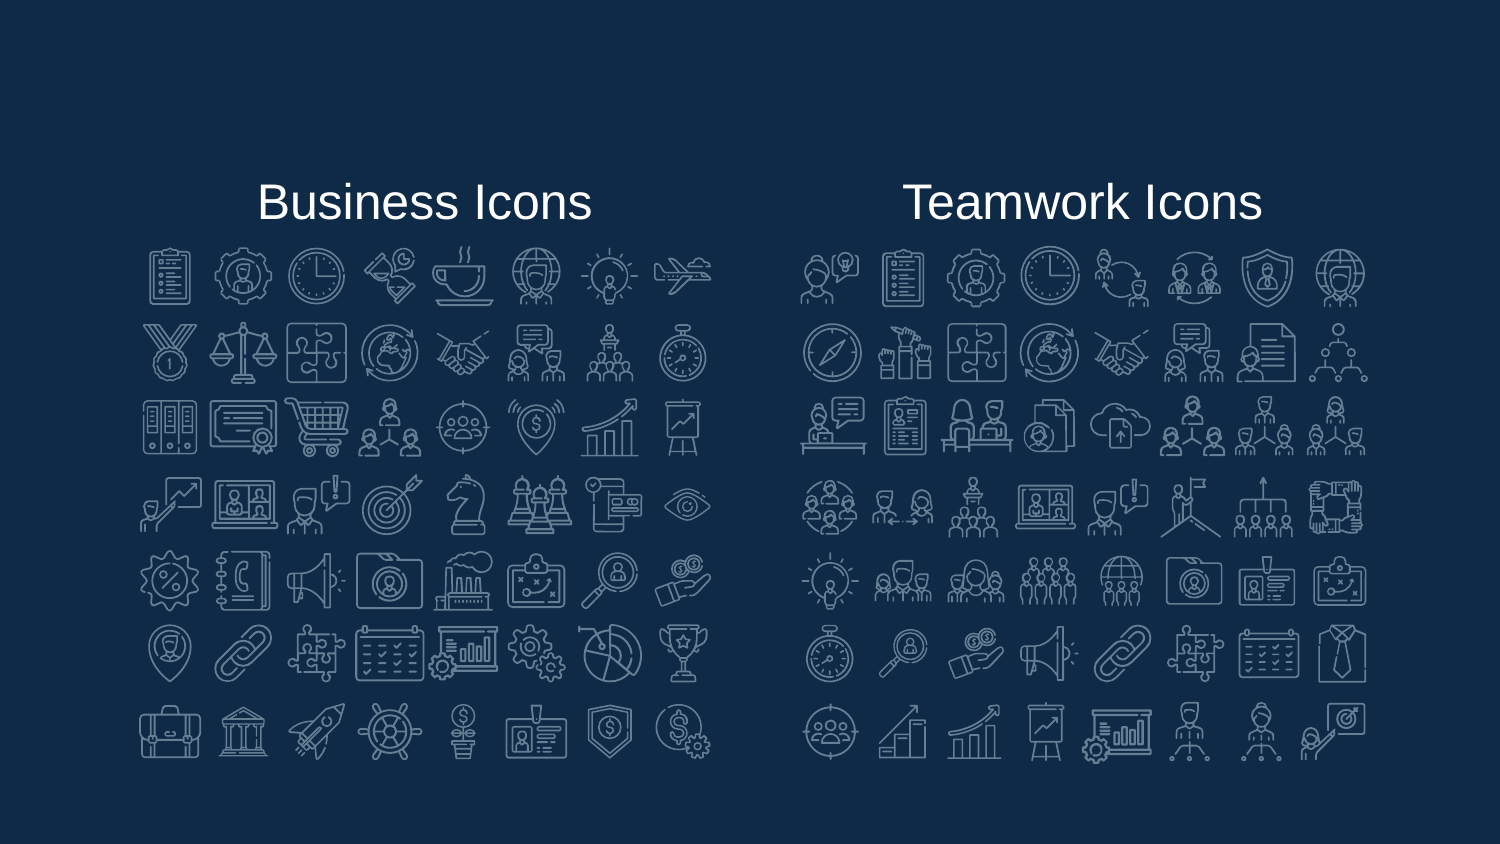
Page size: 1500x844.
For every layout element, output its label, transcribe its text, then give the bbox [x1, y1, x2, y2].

text_box [446, 474, 486, 536]
text_box [1331, 323, 1345, 336]
text_box [1326, 396, 1345, 424]
text_box [209, 321, 278, 384]
text_box [1203, 426, 1226, 457]
text_box [1174, 741, 1205, 755]
text_box [146, 406, 159, 434]
text_box [831, 251, 859, 284]
text_box [581, 552, 638, 610]
text_box [366, 340, 419, 382]
text_box [1197, 262, 1221, 294]
text_box [1181, 395, 1204, 425]
text_box [140, 549, 199, 612]
text_box [148, 442, 156, 450]
text_box [1308, 375, 1316, 383]
text_box [586, 324, 634, 382]
text_box [1300, 702, 1366, 761]
text_box [505, 704, 568, 759]
text_box [1246, 742, 1277, 755]
text_box [1100, 555, 1144, 607]
text_box [1094, 331, 1149, 376]
text_box [882, 248, 925, 308]
text_box [803, 323, 862, 383]
text_box [512, 402, 519, 414]
text_box [1320, 348, 1330, 358]
text_box [1249, 514, 1263, 538]
text_box [1340, 359, 1363, 374]
text_box [142, 400, 198, 455]
text_box [320, 480, 351, 512]
text_box [149, 247, 191, 305]
text_box [914, 343, 932, 380]
text_box [288, 247, 345, 305]
text_box [379, 428, 399, 446]
text_box [1235, 425, 1276, 456]
text_box [1087, 490, 1122, 536]
text_box [1204, 755, 1210, 762]
text_box [159, 570, 168, 579]
text_box [802, 703, 860, 760]
text_box [1248, 701, 1275, 741]
text_box [288, 703, 346, 760]
text_box [664, 488, 711, 521]
text_box [512, 247, 561, 305]
text_box [1165, 557, 1223, 605]
title Business Icons [139, 154, 711, 234]
text_box [837, 481, 853, 494]
text_box [553, 399, 565, 414]
text_box [428, 626, 499, 681]
text_box [1275, 423, 1294, 456]
text_box [947, 323, 1007, 383]
text_box [1023, 399, 1076, 453]
text_box [1093, 624, 1152, 683]
text_box [1131, 478, 1138, 503]
text_box [143, 324, 198, 382]
text_box [214, 624, 273, 683]
text_box [1175, 701, 1204, 740]
text_box [1314, 359, 1337, 374]
text_box [234, 560, 249, 592]
text_box [587, 253, 632, 305]
text_box [399, 428, 422, 457]
text_box [287, 623, 346, 683]
text_box [218, 706, 269, 757]
text_box [355, 625, 425, 682]
text_box [611, 498, 623, 506]
text_box [148, 624, 192, 683]
text_box [1027, 701, 1065, 762]
text_box [947, 724, 1002, 759]
text_box [435, 299, 494, 307]
text_box [687, 257, 712, 268]
text_box [1095, 248, 1141, 280]
text_box [508, 399, 517, 414]
text_box [1279, 514, 1293, 538]
text_box [356, 552, 424, 610]
text_box [516, 324, 565, 382]
text_box [872, 490, 897, 524]
text_box [671, 554, 703, 579]
text_box [1186, 755, 1193, 762]
text_box [1019, 323, 1074, 366]
text_box [654, 573, 712, 607]
text_box [1164, 349, 1187, 383]
text_box [947, 559, 1005, 603]
text_box [806, 481, 823, 494]
text_box [1169, 755, 1175, 762]
text_box [890, 326, 922, 380]
text_box [507, 553, 566, 609]
text_box [665, 398, 701, 456]
text_box [1328, 337, 1356, 358]
text_box [1109, 418, 1132, 449]
text_box [578, 624, 643, 683]
text_box [286, 487, 323, 535]
text_box [459, 246, 463, 264]
text_box [1334, 375, 1342, 383]
text_box [585, 476, 643, 533]
text_box [587, 704, 632, 759]
text_box [1336, 706, 1359, 730]
text_box [507, 349, 529, 382]
text_box [654, 257, 712, 295]
text_box [820, 479, 840, 505]
text_box [161, 571, 179, 589]
text_box [838, 494, 858, 532]
text_box [581, 398, 638, 432]
text_box [1159, 426, 1183, 457]
text_box [1360, 375, 1368, 383]
text_box [874, 559, 932, 602]
text_box [1024, 339, 1079, 383]
text_box [878, 348, 895, 380]
text_box [432, 265, 486, 298]
text_box [435, 400, 491, 455]
text_box [655, 703, 711, 759]
text_box [807, 327, 858, 378]
text_box [1168, 262, 1212, 305]
text_box [1101, 279, 1149, 308]
text_box [171, 582, 181, 592]
text_box [1166, 624, 1225, 683]
text_box [1233, 514, 1247, 538]
text_box [140, 477, 202, 533]
text_box [1238, 628, 1300, 679]
text_box [1239, 476, 1287, 513]
text_box [507, 624, 566, 683]
text_box [361, 474, 423, 536]
text_box [516, 404, 556, 456]
text_box [878, 719, 926, 759]
text_box [1241, 755, 1247, 762]
text_box [1318, 624, 1367, 683]
text_box [1324, 425, 1366, 456]
text_box [1120, 484, 1149, 515]
text_box [883, 396, 927, 456]
text_box [379, 398, 401, 427]
text_box [467, 246, 471, 264]
text_box [1315, 248, 1365, 308]
text_box [802, 494, 839, 535]
text_box [1264, 514, 1278, 538]
text_box [433, 566, 494, 611]
text_box [1236, 323, 1296, 383]
text_box [1176, 251, 1213, 261]
text_box [215, 551, 229, 593]
text_box [878, 628, 928, 678]
text_box [214, 247, 273, 305]
text_box [1254, 396, 1275, 424]
text_box [1241, 248, 1294, 308]
text_box [1015, 484, 1076, 530]
text_box [947, 704, 1000, 736]
text_box [1313, 556, 1367, 606]
text_box [659, 624, 708, 683]
text_box [209, 400, 278, 455]
text_box [363, 247, 416, 305]
text_box [332, 474, 339, 500]
text_box [357, 702, 423, 761]
text_box [1020, 245, 1080, 306]
title Teamwork Icons [797, 154, 1369, 234]
text_box [450, 703, 476, 760]
text_box [368, 331, 412, 375]
text_box [946, 248, 1006, 308]
text_box [170, 482, 198, 501]
text_box [626, 497, 639, 506]
text_box [1258, 755, 1265, 762]
text_box [1308, 479, 1364, 535]
text_box [507, 474, 573, 535]
text_box [887, 517, 900, 526]
text_box [905, 489, 933, 526]
text_box [879, 704, 918, 744]
text_box [948, 627, 1005, 680]
text_box [211, 480, 279, 530]
text_box [800, 402, 867, 456]
text_box [1019, 557, 1077, 605]
text_box [151, 562, 189, 600]
text_box [286, 322, 347, 384]
text_box [940, 398, 1014, 453]
text_box [1027, 330, 1072, 376]
text_box [819, 339, 846, 367]
text_box [1182, 427, 1202, 445]
text_box [361, 324, 414, 366]
text_box [139, 705, 202, 759]
text_box [1142, 329, 1149, 335]
text_box [1020, 626, 1071, 681]
text_box [283, 397, 349, 458]
text_box [1081, 709, 1152, 764]
text_box [831, 396, 865, 430]
text_box [436, 332, 490, 376]
text_box [1238, 556, 1296, 606]
text_box [659, 324, 707, 382]
text_box [1089, 402, 1151, 437]
text_box [358, 428, 380, 457]
text_box [1173, 323, 1224, 383]
text_box [1306, 423, 1326, 456]
text_box [800, 254, 834, 305]
text_box [807, 558, 853, 610]
text_box [580, 420, 639, 457]
text_box [806, 624, 854, 683]
text_box [286, 553, 338, 609]
text_box [446, 550, 493, 574]
text_box [1276, 755, 1282, 762]
text_box [948, 476, 999, 538]
text_box [215, 550, 271, 611]
text_box [1160, 476, 1222, 538]
